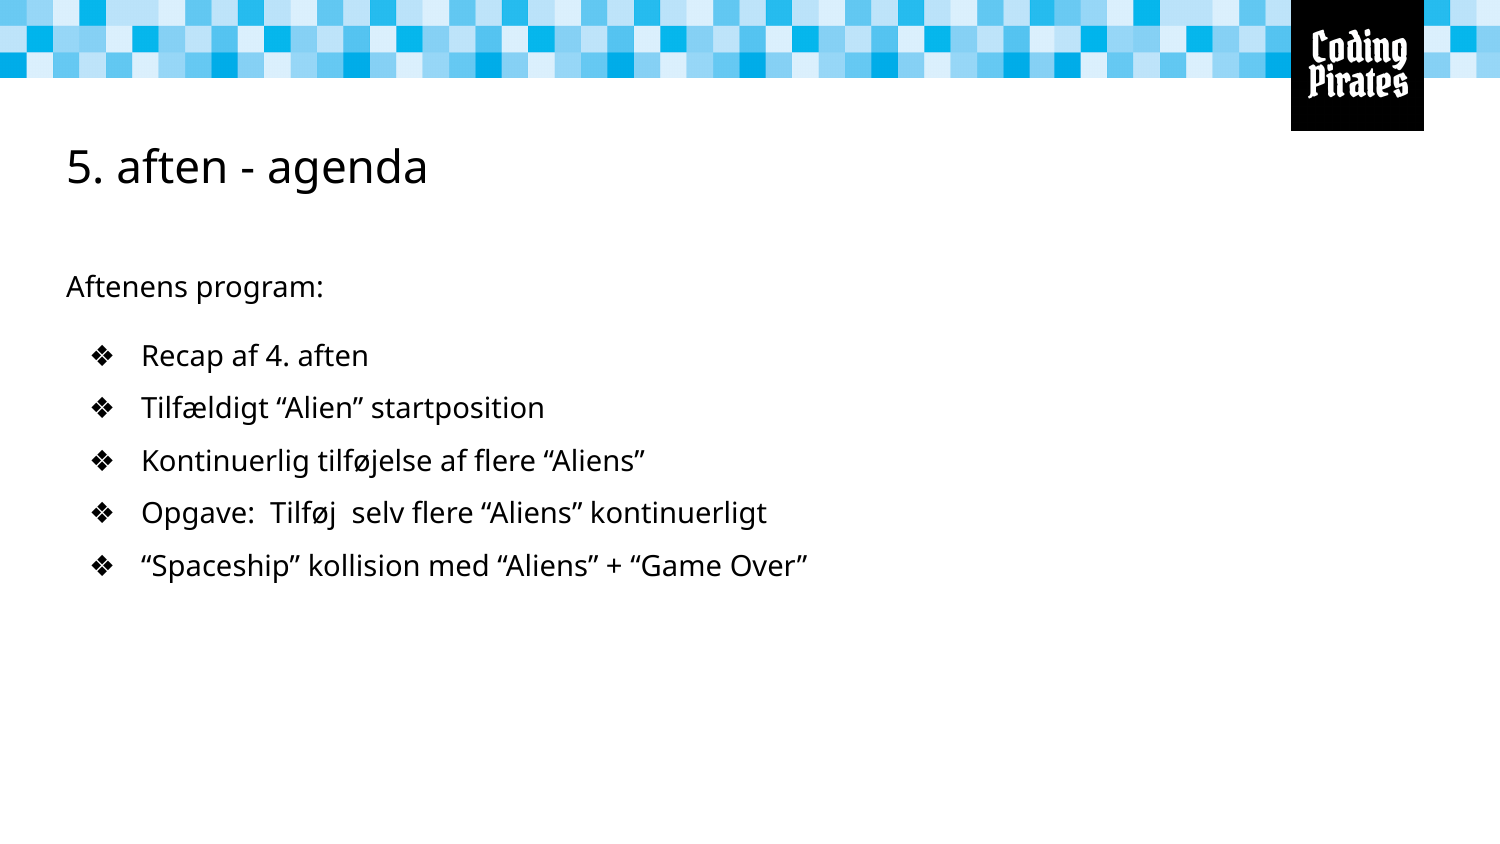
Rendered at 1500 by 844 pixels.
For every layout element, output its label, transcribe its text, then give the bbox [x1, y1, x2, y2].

title 5. aften - agenda [51, 123, 1223, 217]
list Aftenens program: Recap af 4. aften Tilfældigt “Alien” startposition Kontinuerlig tilføjelse af flere “Aliens” Opgave: Tilføj selv flere “Aliens” kontinuerligt “Spaceship” kollision med “Aliens” + “Game Over” [51, 235, 1449, 751]
picture [1291, 0, 1424, 131]
picture [0, 0, 1056, 78]
